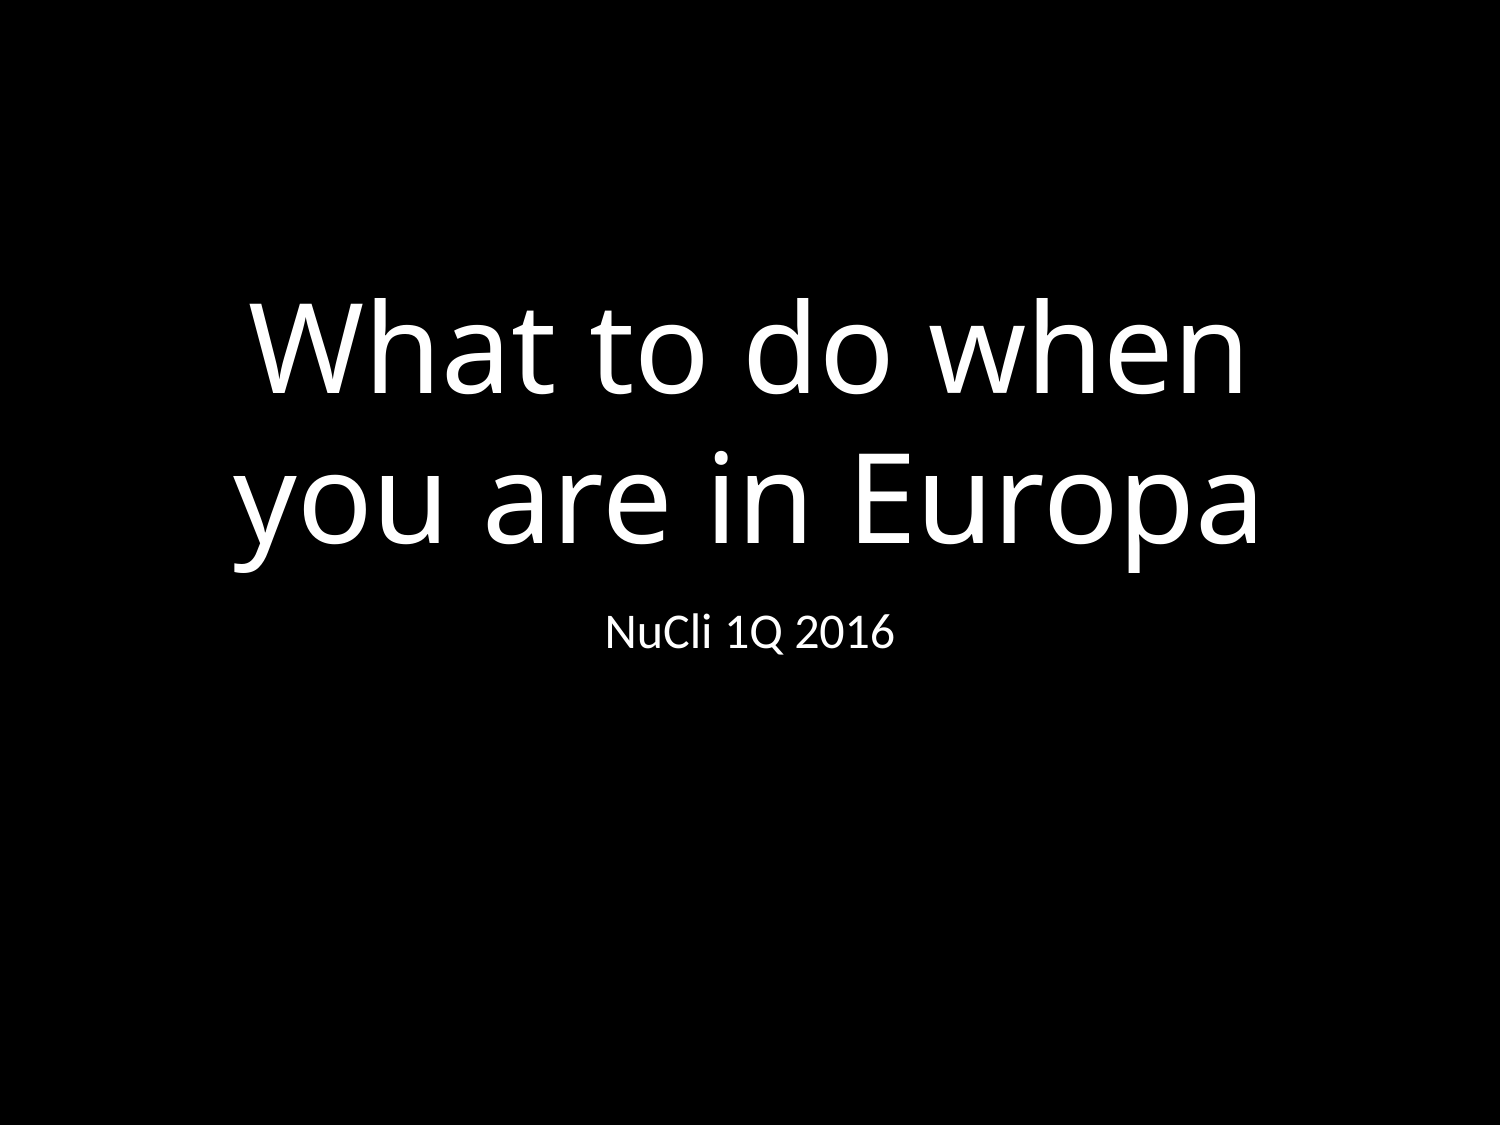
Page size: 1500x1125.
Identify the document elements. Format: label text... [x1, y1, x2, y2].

subtitle NuCli 1Q 2016 [187, 590, 1313, 863]
title What to do when you are in Europa [112, 184, 1388, 576]
